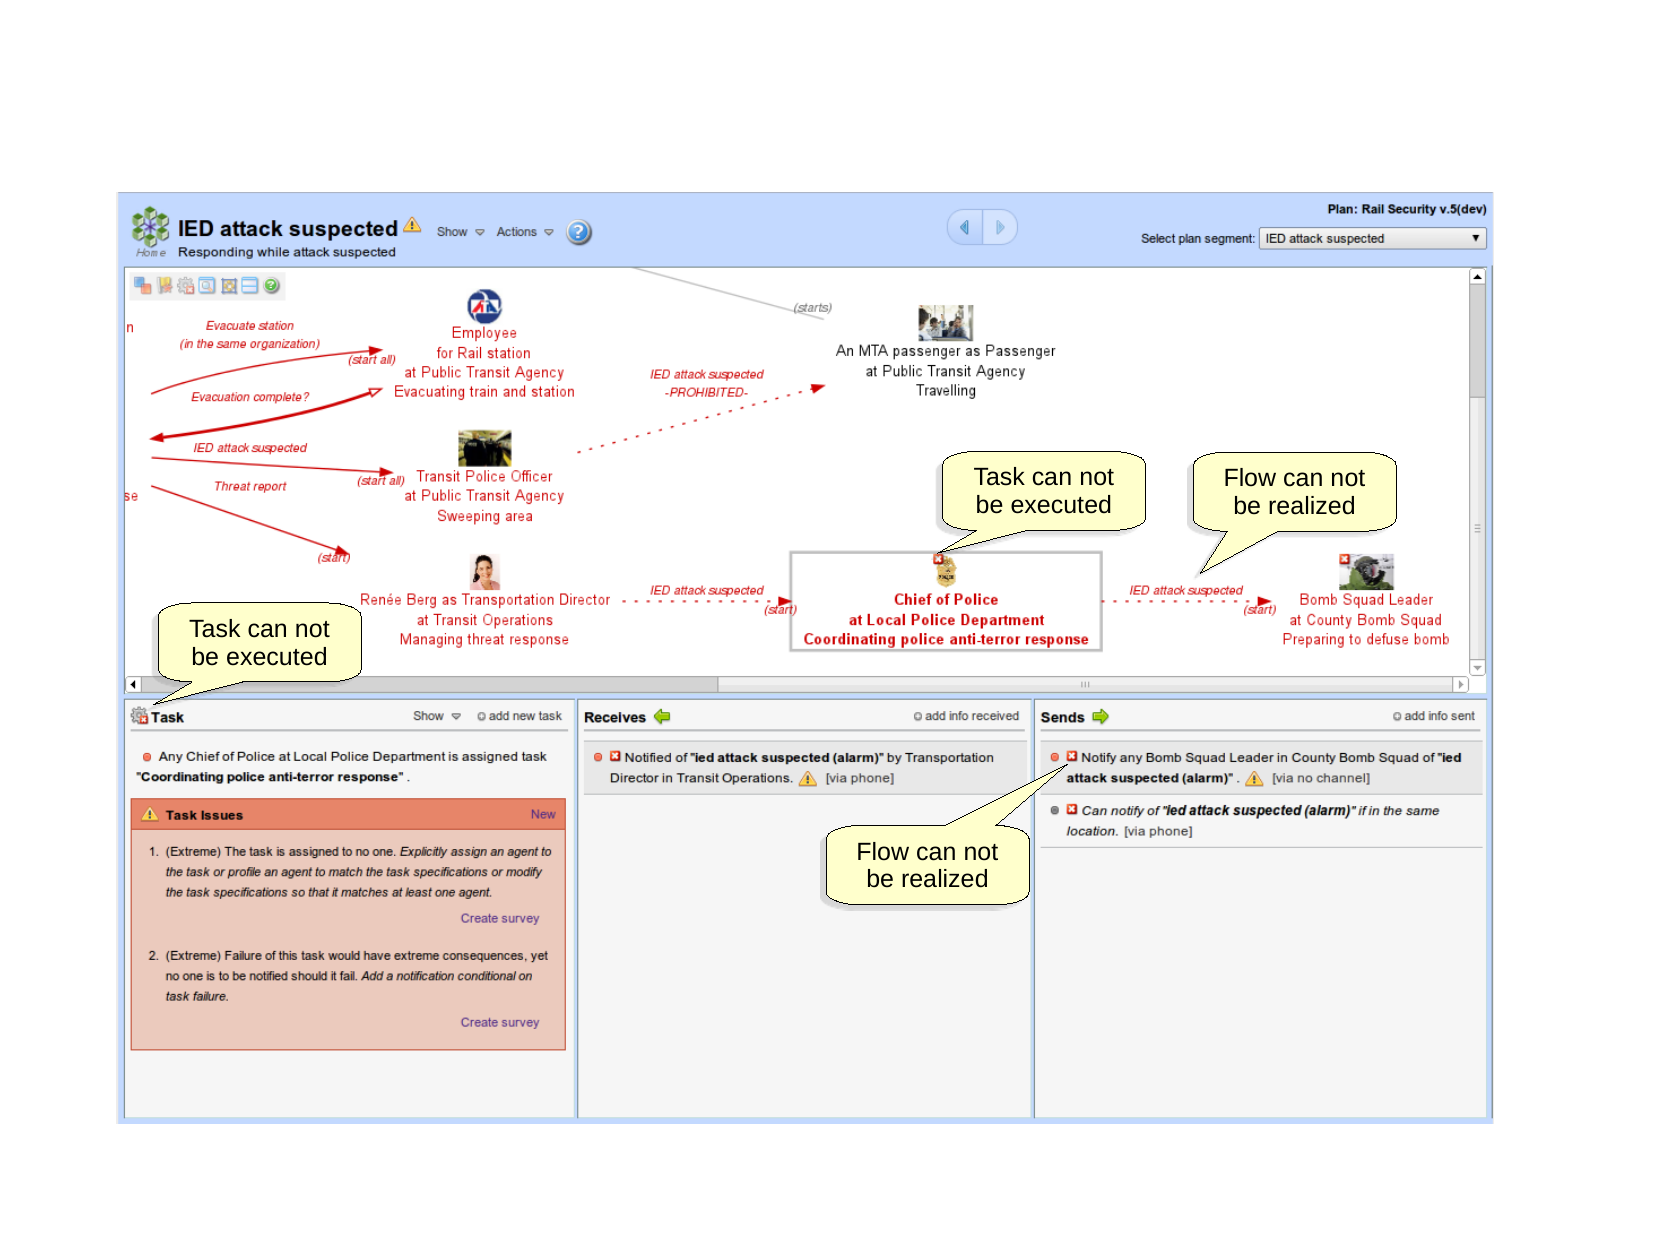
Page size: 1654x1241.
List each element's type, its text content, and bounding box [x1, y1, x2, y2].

text_box Flow can not be realized [1193, 452, 1397, 574]
text_box Flow can not be realized [826, 764, 1068, 905]
text_box Task can not be executed [153, 602, 362, 705]
picture [116, 192, 1494, 1124]
text_box Task can not be executed [937, 451, 1146, 554]
